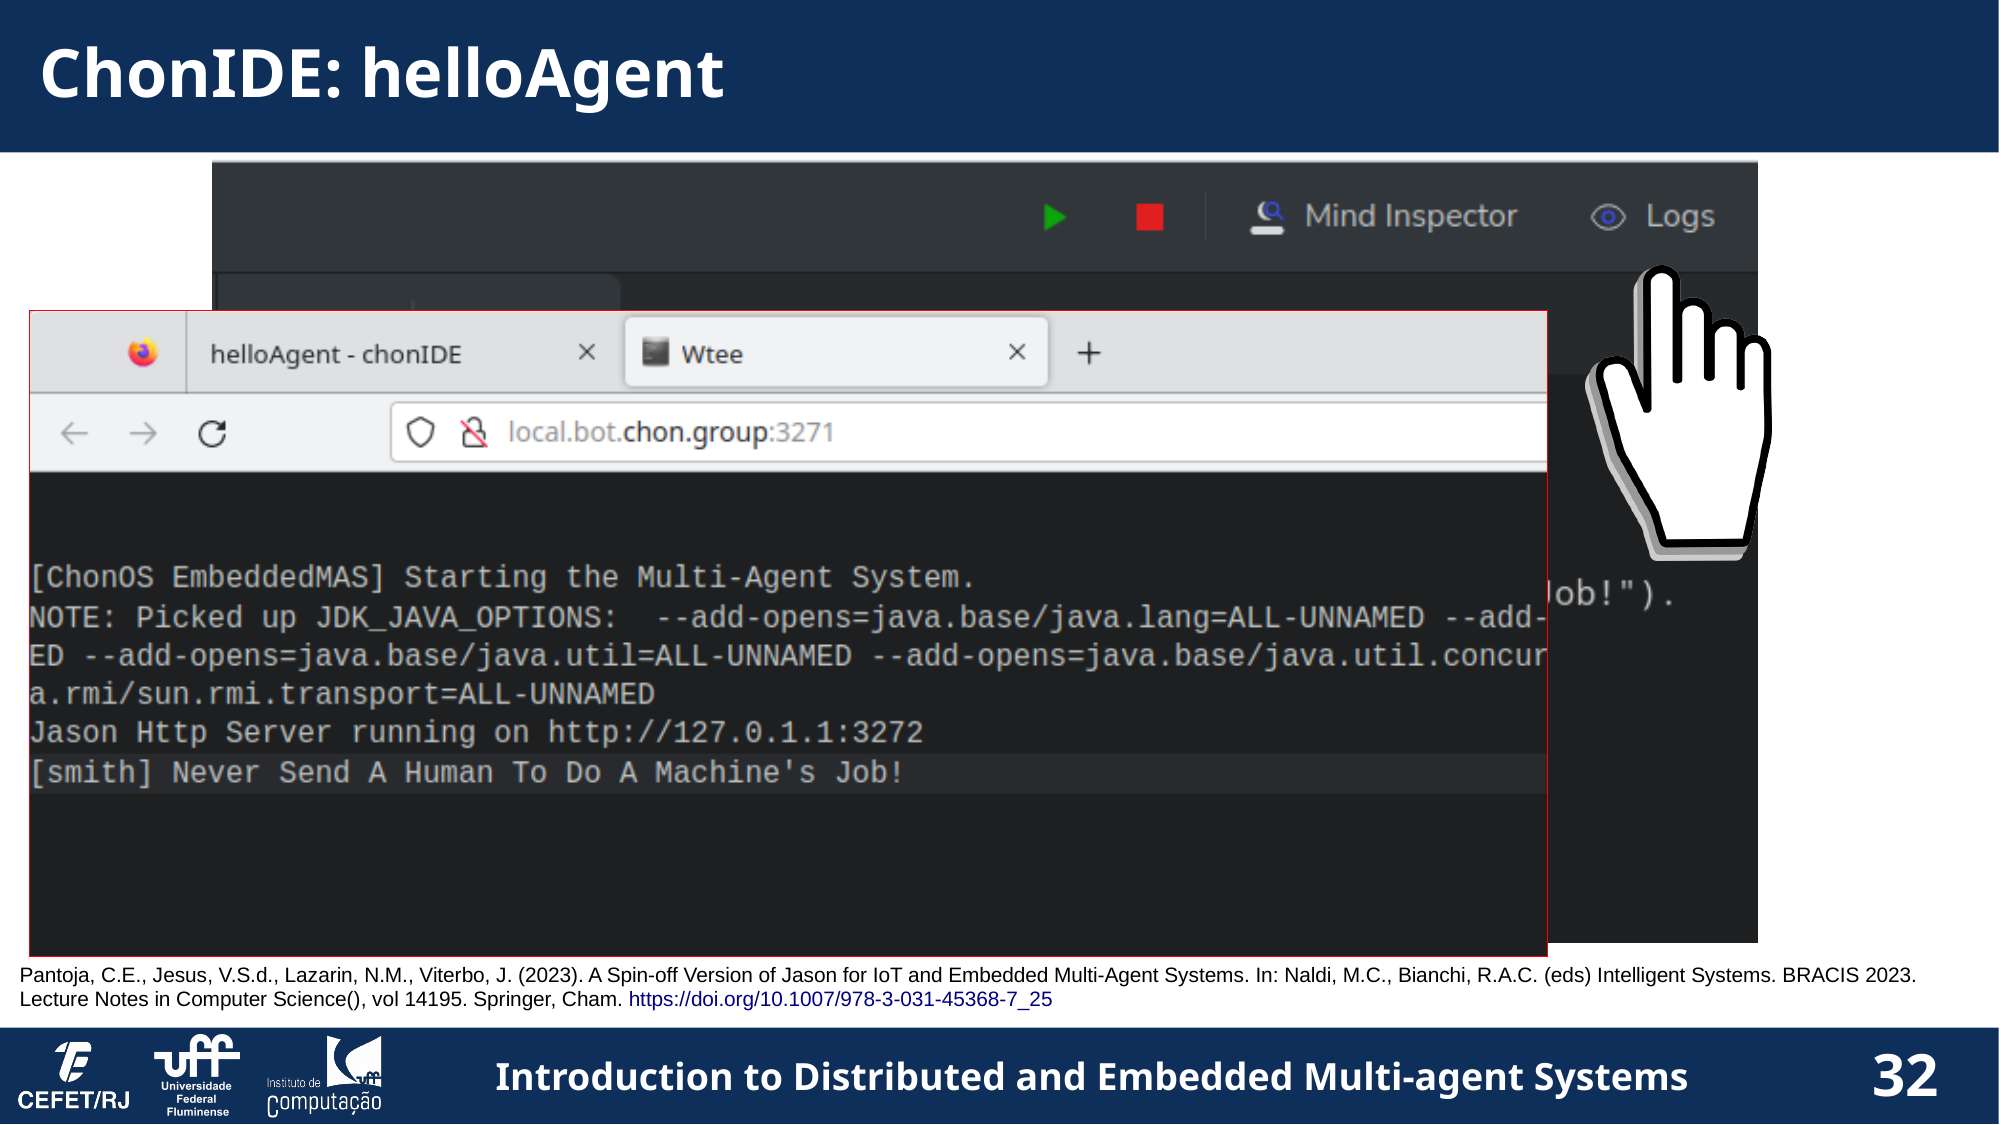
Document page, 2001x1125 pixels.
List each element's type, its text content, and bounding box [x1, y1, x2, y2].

picture [29, 159, 1772, 957]
text_box Pantoja, C.E., Jesus, V.S.d., Lazarin, N.M., Viterbo, J. (2023). A Spin-off Version of Jason for IoT and Embedded Multi-Agent Systems. In: Naldi, M.C., Bianchi, R.A.C. (eds) Intelligent Systems. BRACIS 2023. Lecture Notes in Computer Science(), vol 14195. Springer, Cham. https://doi.org/10.1007/978-3-031-45368-7_25 [4, 956, 1979, 1042]
picture [153, 1042, 241, 1121]
picture [18, 1042, 129, 1125]
picture [265, 1042, 383, 1118]
text_box ChonIDE: helloAgent [25, 23, 1998, 116]
